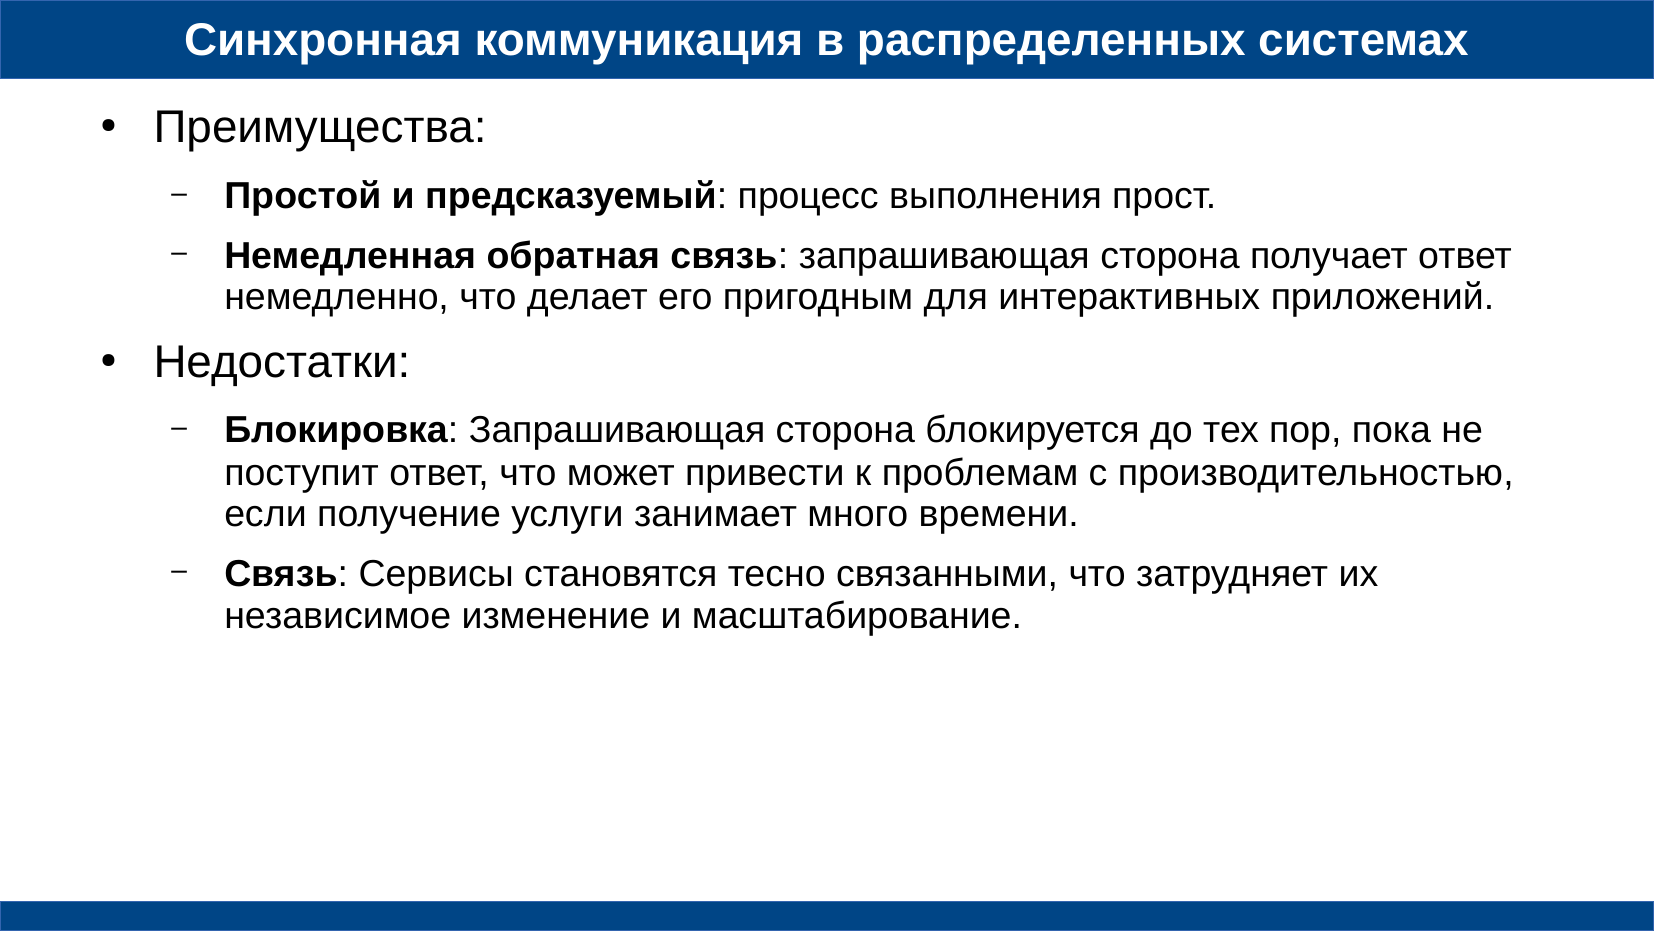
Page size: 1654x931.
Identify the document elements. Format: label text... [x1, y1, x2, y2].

list Преимущества: Простой и предсказуемый: процесс выполнения прост. Немедленная обратная связь: запрашивающая сторона получает ответ немедленно, что делает его пригодным для интерактивных приложений. Недостатки: Блокировка: Запрашивающая сторона блокируется до тех пор, пока не поступит ответ, что может привести к проблемам с производительностью, если получение услуги занимает много времени. Связь: Сервисы становятся тесно связанными, что затрудняет их независимое изменение и масштабирование. [82, 101, 1571, 641]
title Синхронная коммуникация в распределенных системах [0, 0, 1654, 79]
